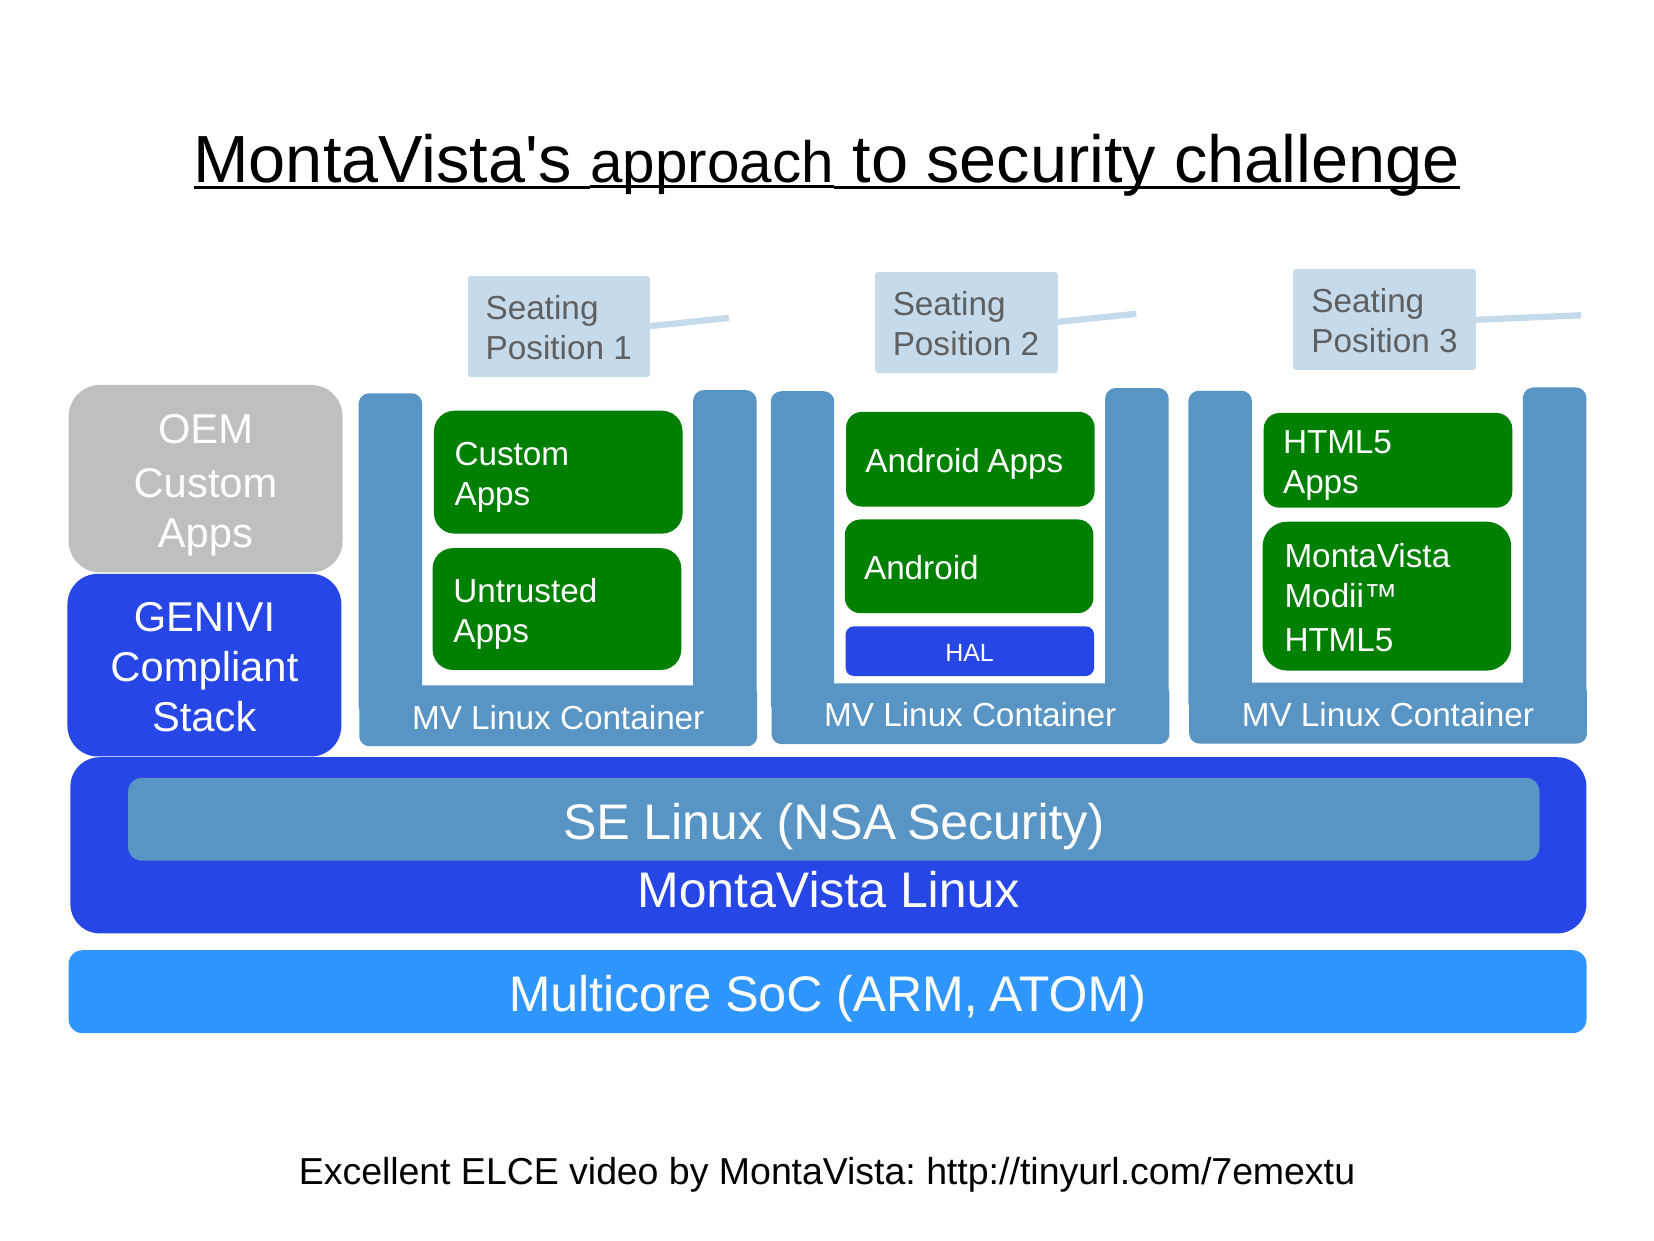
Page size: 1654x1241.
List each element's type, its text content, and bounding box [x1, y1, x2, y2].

text_box [358, 393, 423, 709]
text_box [693, 390, 757, 690]
text_box MontaVista Linux [70, 757, 1587, 934]
text_box [1188, 390, 1252, 707]
text_box MV Linux Container [771, 683, 1170, 745]
text_box MV Linux Container [1189, 682, 1587, 744]
text_box [1522, 387, 1587, 688]
text_box GENIVI Compliant Stack [67, 573, 342, 757]
text_box Seating Position 3 [1296, 272, 1581, 367]
text_box HAL [845, 626, 1095, 677]
text_box Custom Apps [433, 410, 683, 534]
text_box Multicore SoC (ARM, ATOM) [68, 950, 1587, 1034]
text_box HTML5 Apps [1263, 412, 1513, 508]
text_box MontaVista Modii™ HTML5 [1262, 521, 1512, 671]
text_box Seating Position 1 [471, 279, 729, 374]
text_box Untrusted Apps [432, 548, 682, 670]
text_box Android Apps [846, 411, 1095, 507]
text_box SE Linux (NSA Security) [128, 777, 1540, 861]
text_box [770, 391, 835, 706]
text_box MV Linux Container [359, 685, 758, 747]
title MontaVista's approach to security challenge [82, 55, 1571, 263]
text_box Android [844, 519, 1094, 614]
text_box OEM Custom Apps [68, 384, 343, 573]
text_box Excellent ELCE video by MontaVista: http://tinyurl.com/7emextu [284, 1143, 1373, 1200]
text_box [1105, 388, 1169, 688]
text_box Seating Position 2 [878, 275, 1137, 370]
